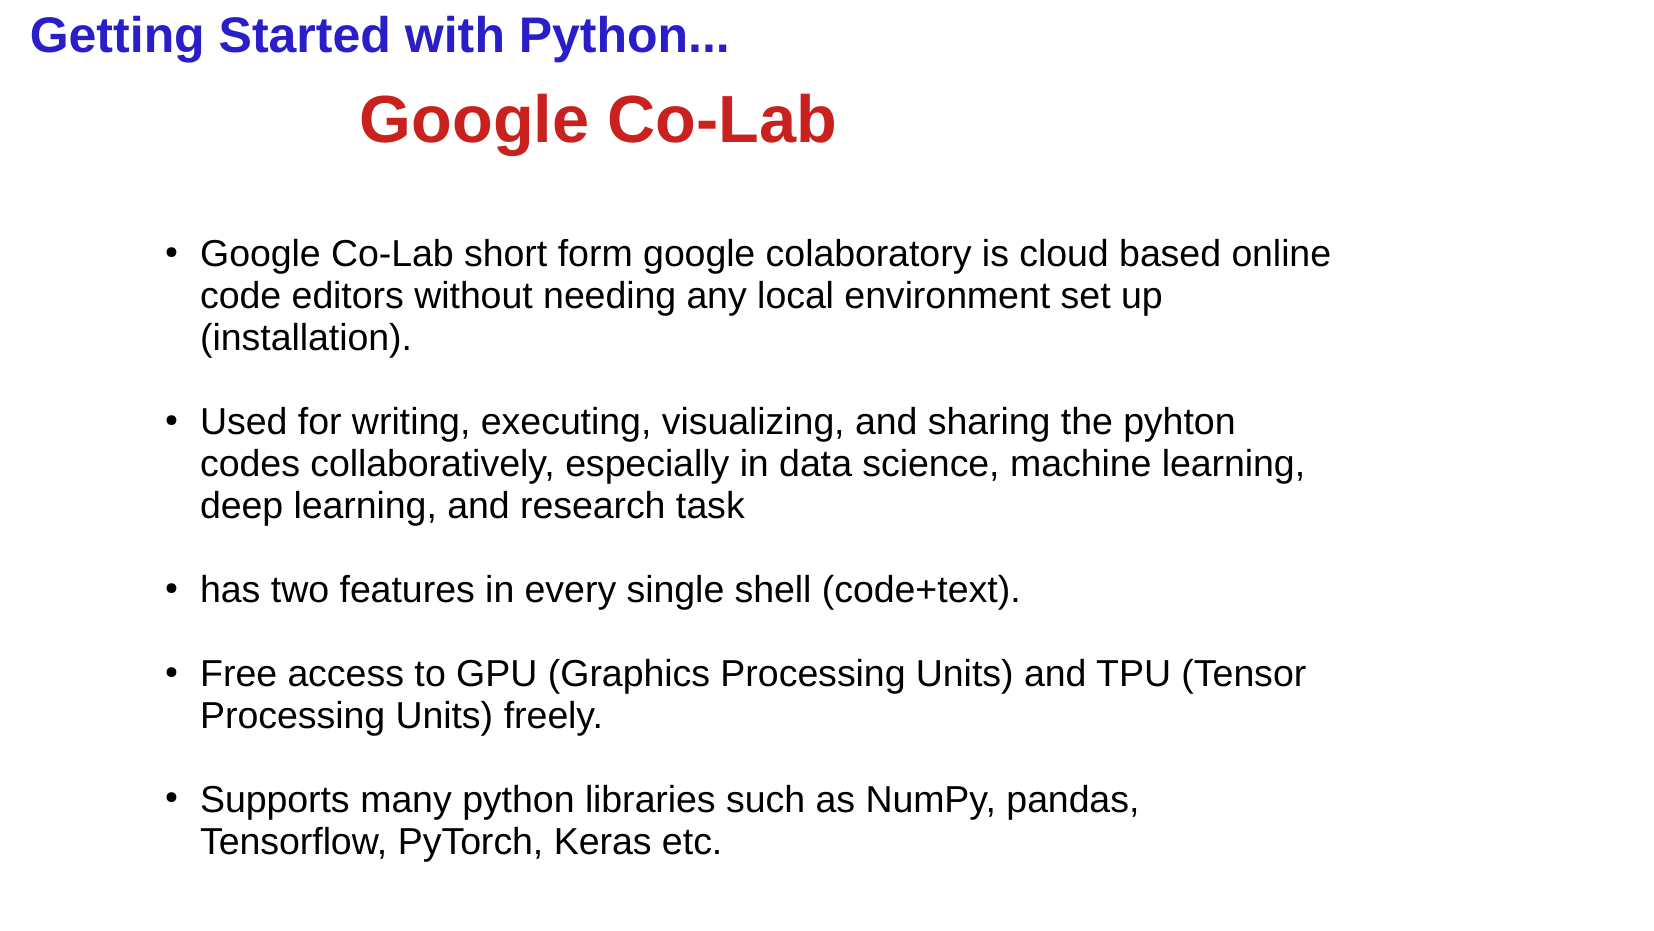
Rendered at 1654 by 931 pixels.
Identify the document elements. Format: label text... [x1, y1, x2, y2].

text_box Google Co-Lab short form google colaboratory is cloud based online code editors without needing any local environment set up (installation). Used for writing, executing, visualizing, and sharing the pyhton codes collaboratively, especially in data science, machine learning, deep learning, and research task has two features in every single shell (code+text). Free access to GPU (Graphics Processing Units) and TPU (Tensor Processing Units) freely. Supports many python libraries such as NumPy, pandas, Tensorflow, PyTorch, Keras etc. [150, 225, 1351, 870]
text_box Google Co-Lab [345, 75, 991, 181]
text_box Getting Started with Python... [15, 0, 751, 91]
